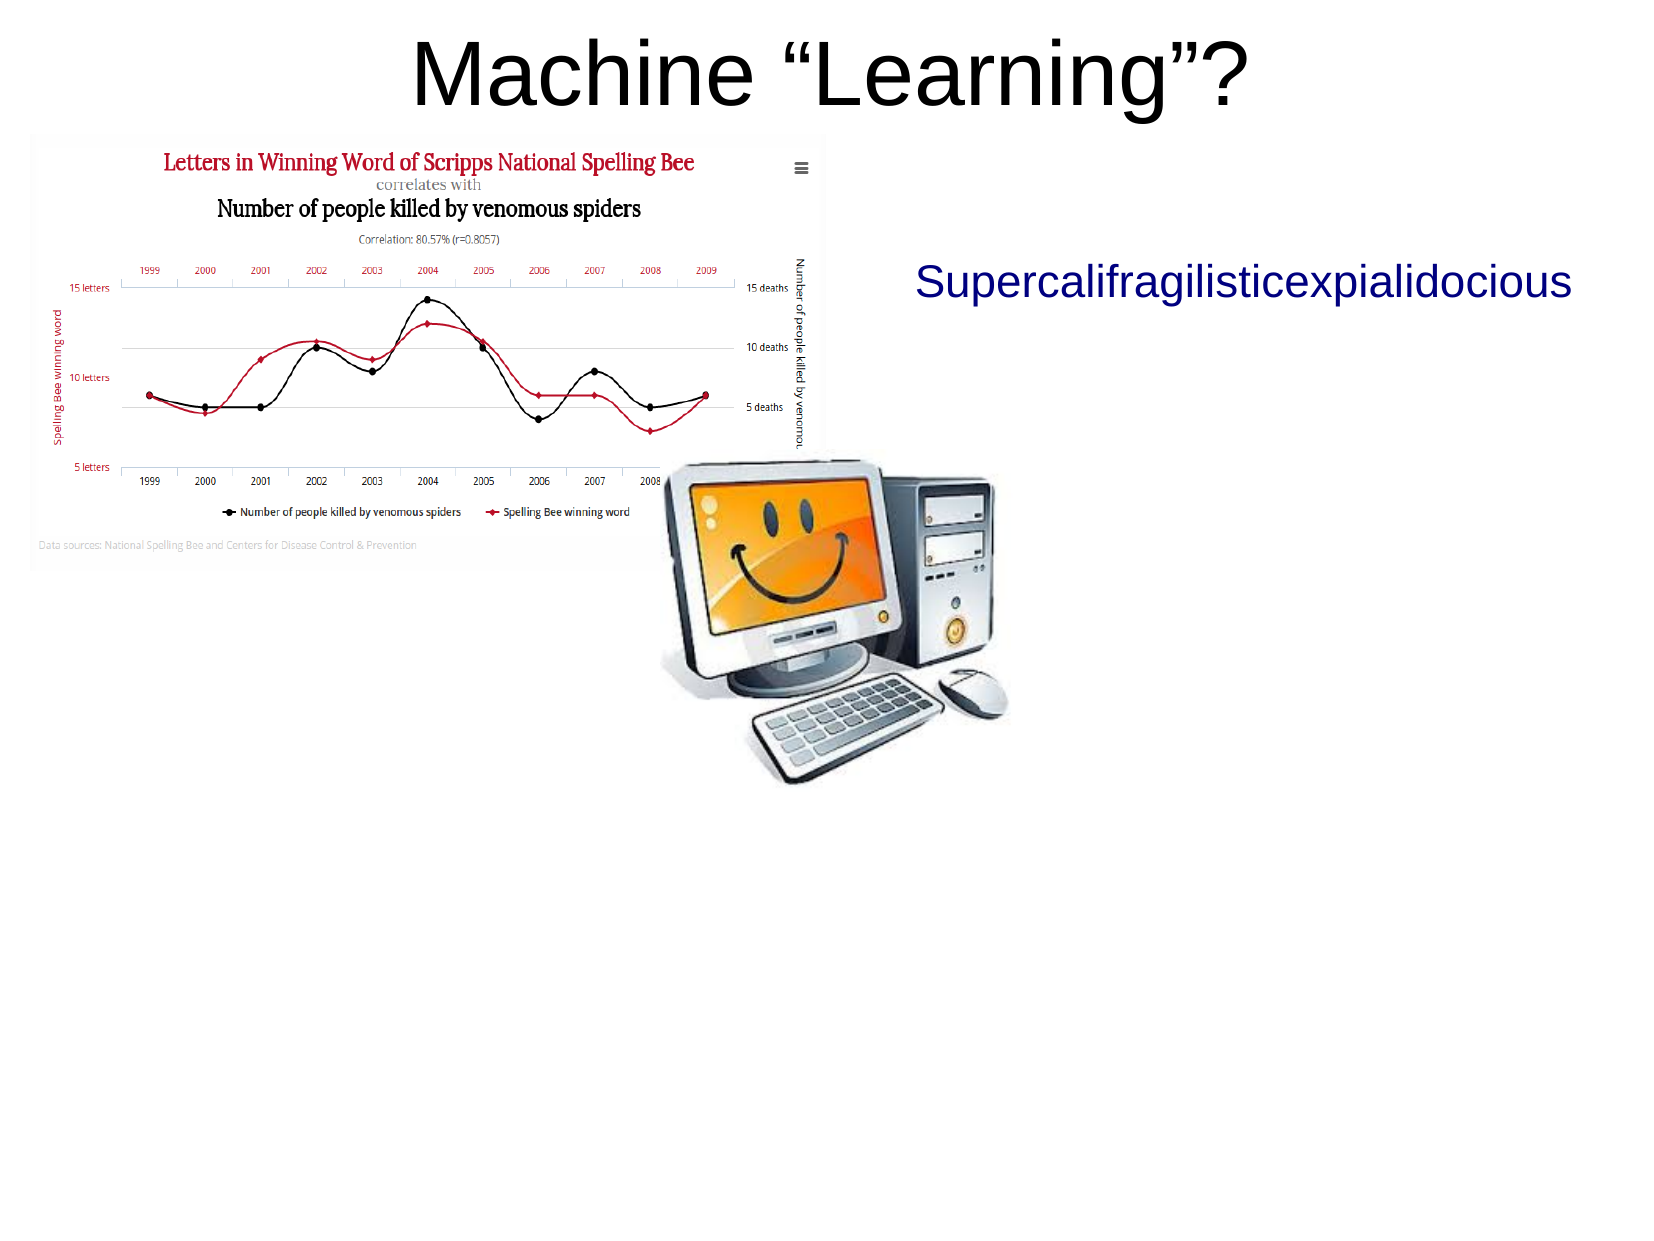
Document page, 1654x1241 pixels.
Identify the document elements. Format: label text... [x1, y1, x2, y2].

text_box Supercalifragilisticexpialidocious [900, 248, 1654, 316]
title Machine “Learning”? [86, 0, 1576, 178]
picture [30, 134, 1014, 799]
